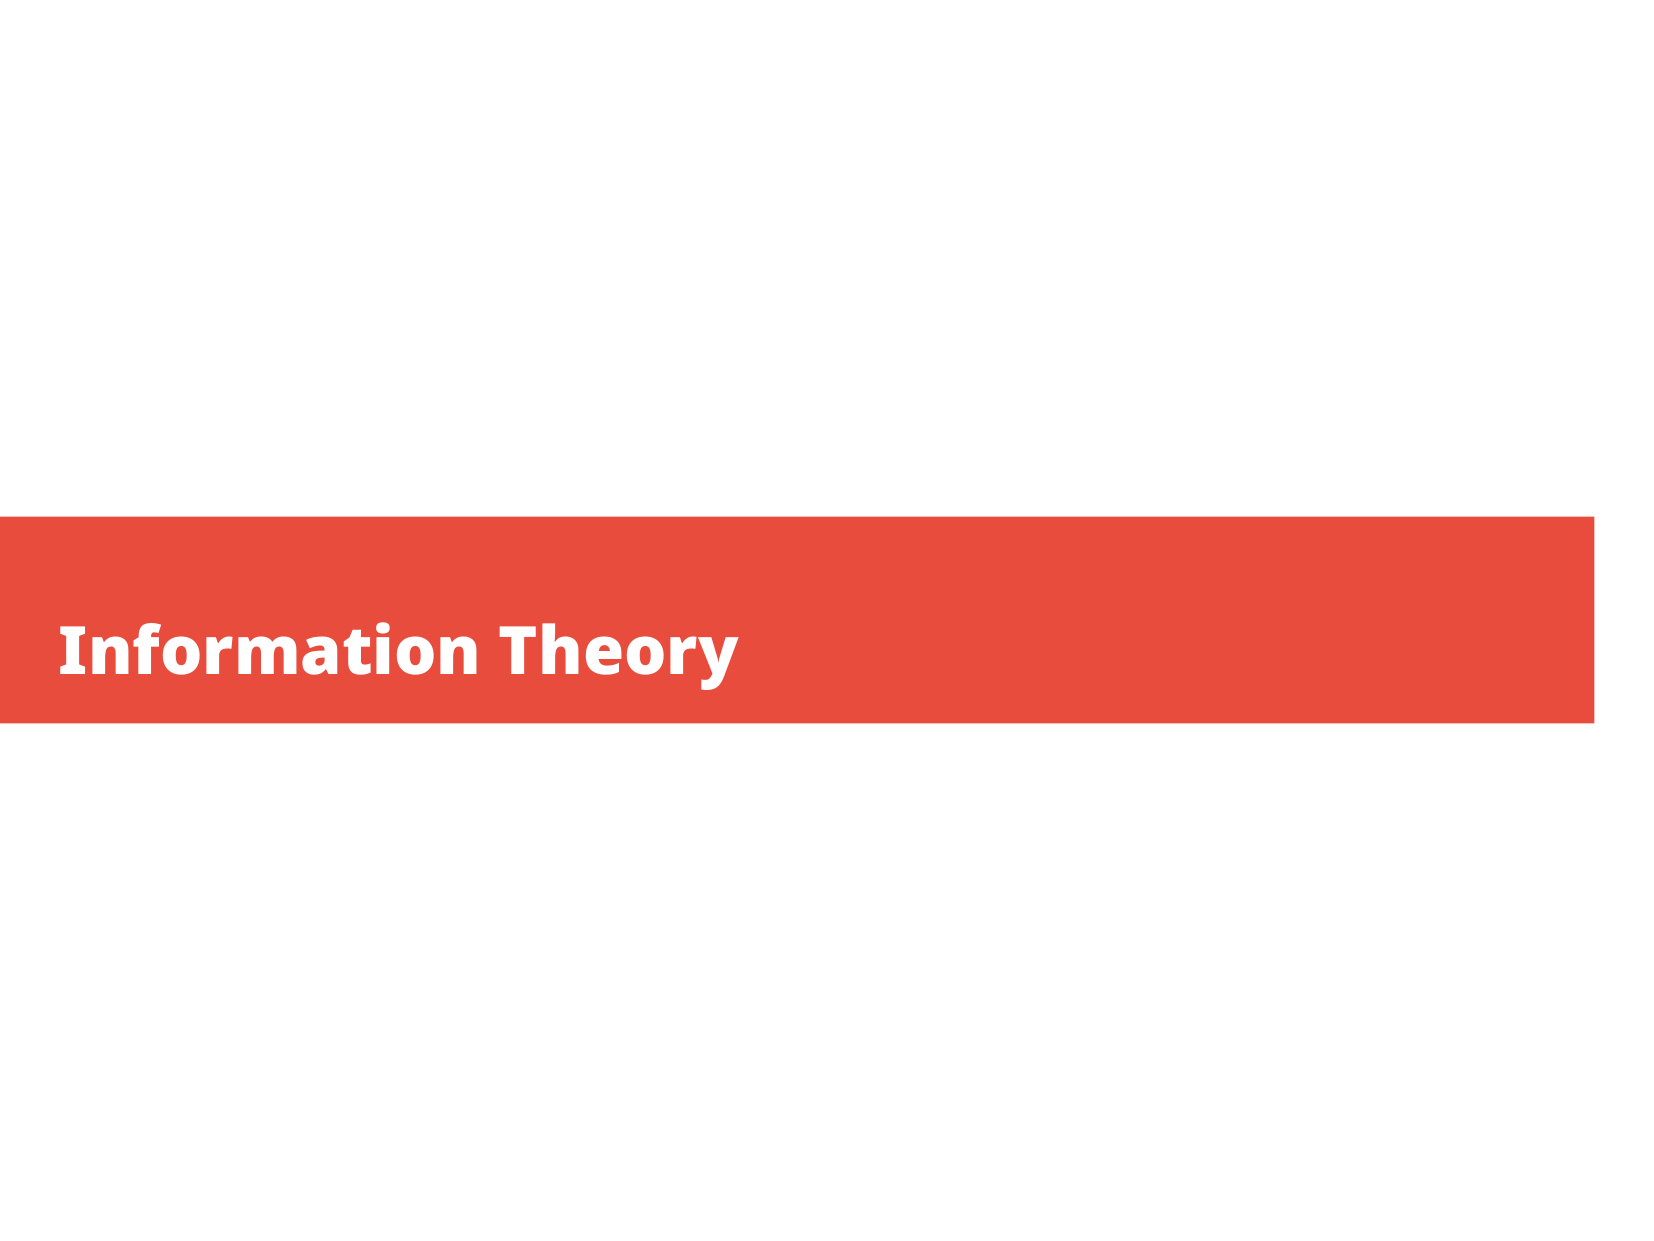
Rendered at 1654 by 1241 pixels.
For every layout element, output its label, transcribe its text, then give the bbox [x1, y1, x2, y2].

title Information Theory [59, 546, 1595, 694]
